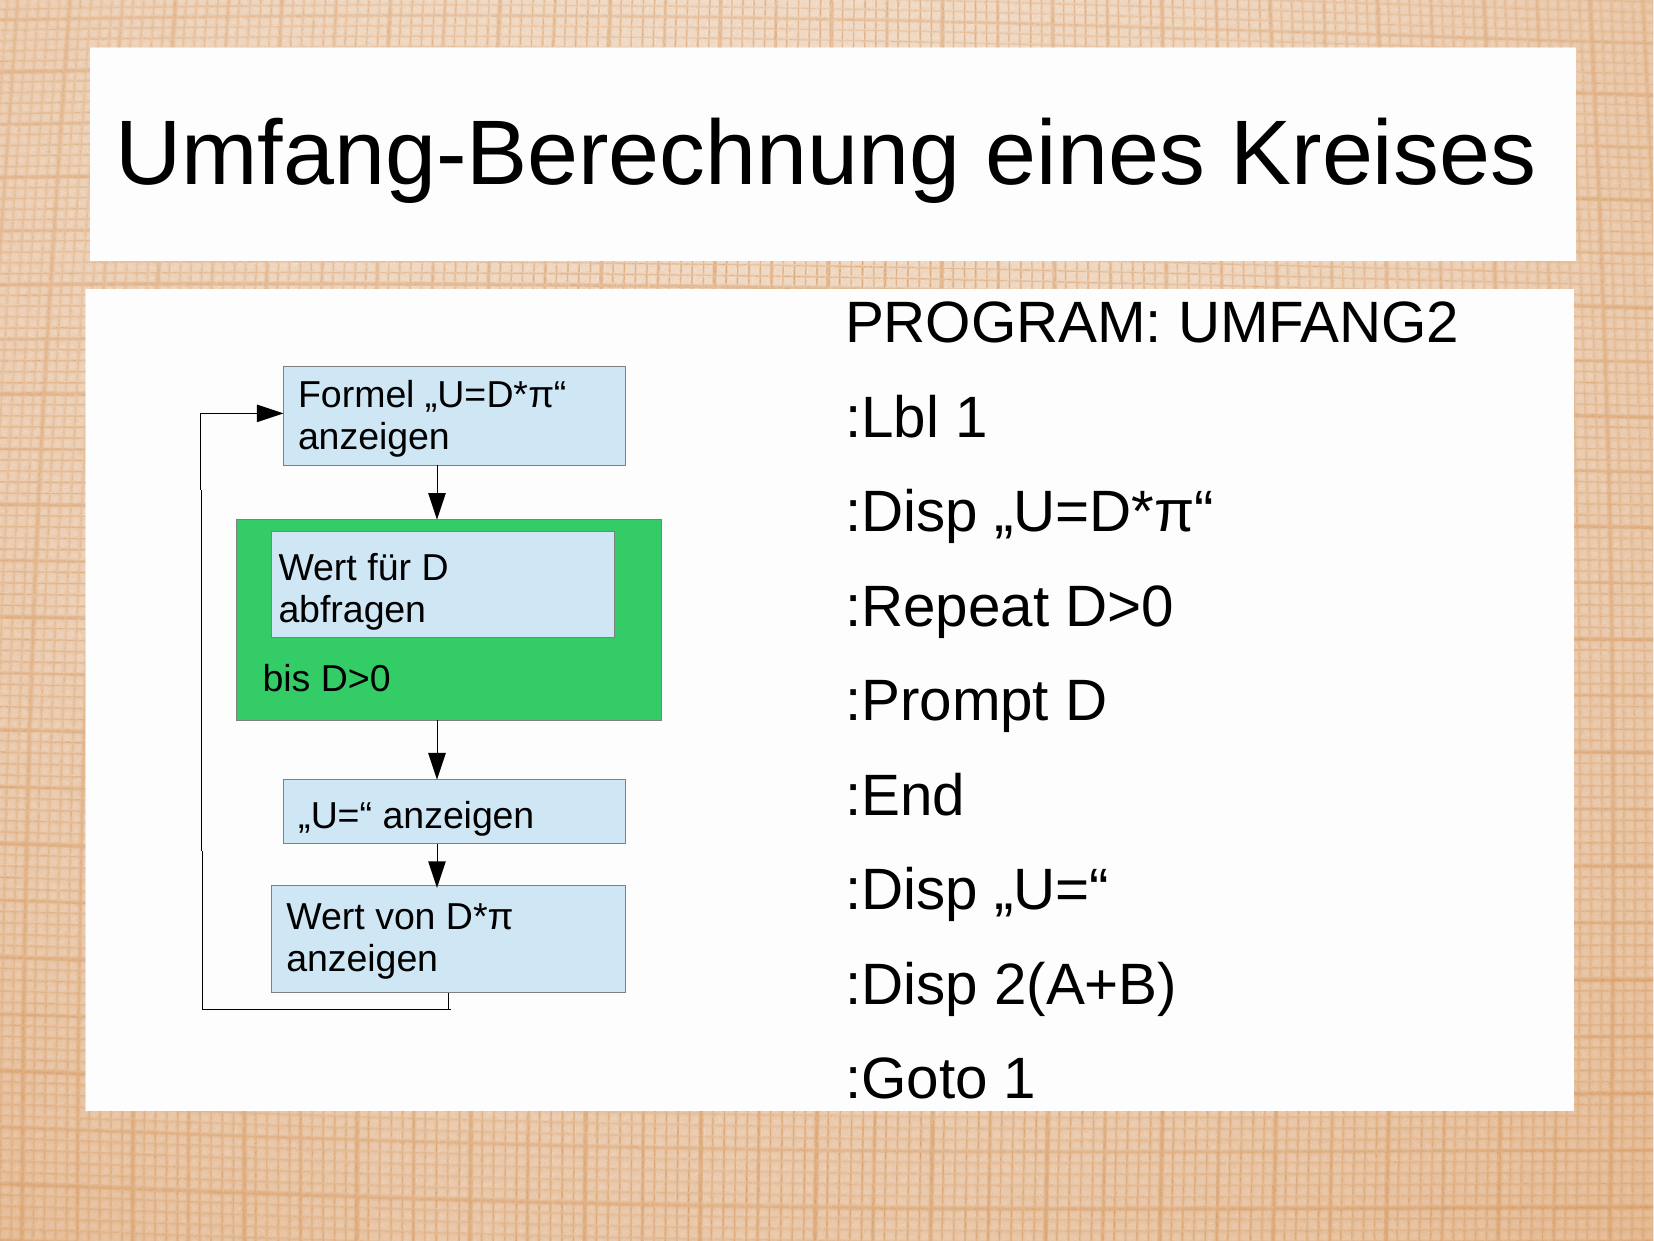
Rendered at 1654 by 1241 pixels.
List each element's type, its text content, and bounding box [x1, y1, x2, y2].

text_box „U=“ anzeigen [283, 786, 615, 844]
title Umfang-Berechnung eines Kreises [82, 49, 1571, 257]
text_box [236, 519, 662, 721]
text_box bis D>0 [248, 649, 638, 707]
text_box [283, 779, 626, 844]
text_box Wert von D*π anzeigen [271, 887, 626, 987]
list PROGRAM: UMFANG2 :Lbl 1 :Disp „U=D*π“ :Repeat D>0 :Prompt D :End :Disp „U=“ :Disp 2(A+B) :Goto 1 [845, 290, 1572, 1110]
text_box Formel „U=D*π“ anzeigen [283, 366, 638, 466]
text_box [271, 987, 626, 993]
text_box Wert für D abfragen [263, 538, 607, 638]
picture [0, 0, 1654, 1241]
